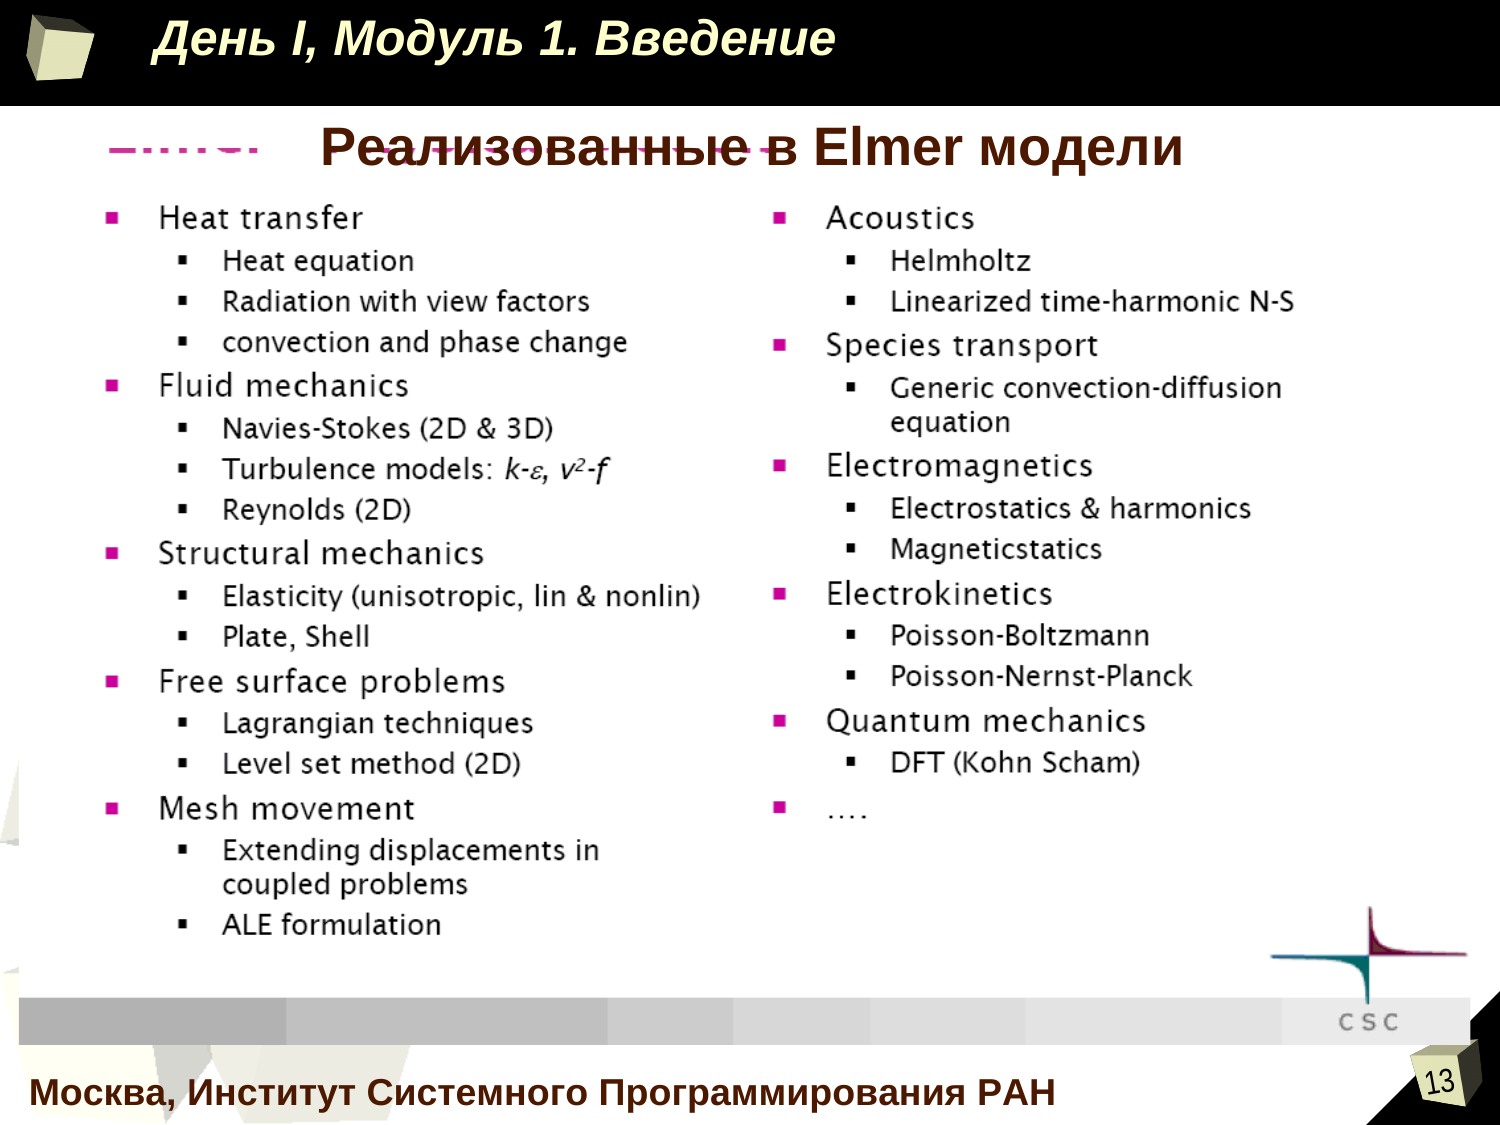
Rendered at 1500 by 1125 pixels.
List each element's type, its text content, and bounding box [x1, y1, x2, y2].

text_box Реализованные в Elmer модели [5, 103, 1500, 184]
picture [0, 184, 1471, 1125]
picture [423, 1088, 433, 1102]
